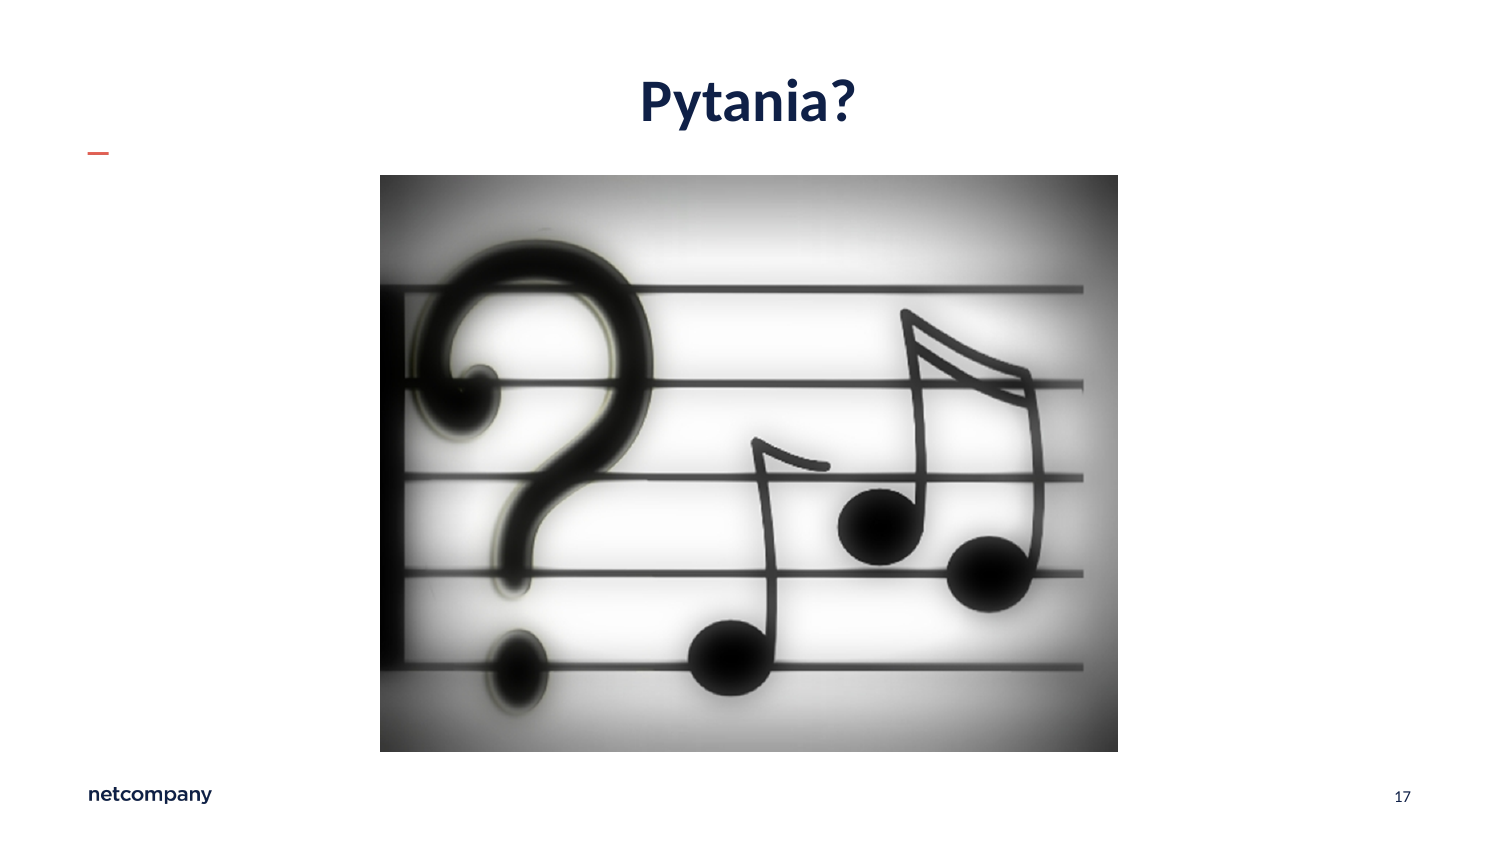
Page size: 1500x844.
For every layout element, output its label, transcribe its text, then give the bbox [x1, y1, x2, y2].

text_box Pytania? [87, 84, 1412, 134]
picture [380, 175, 1118, 752]
picture [88, 787, 213, 804]
